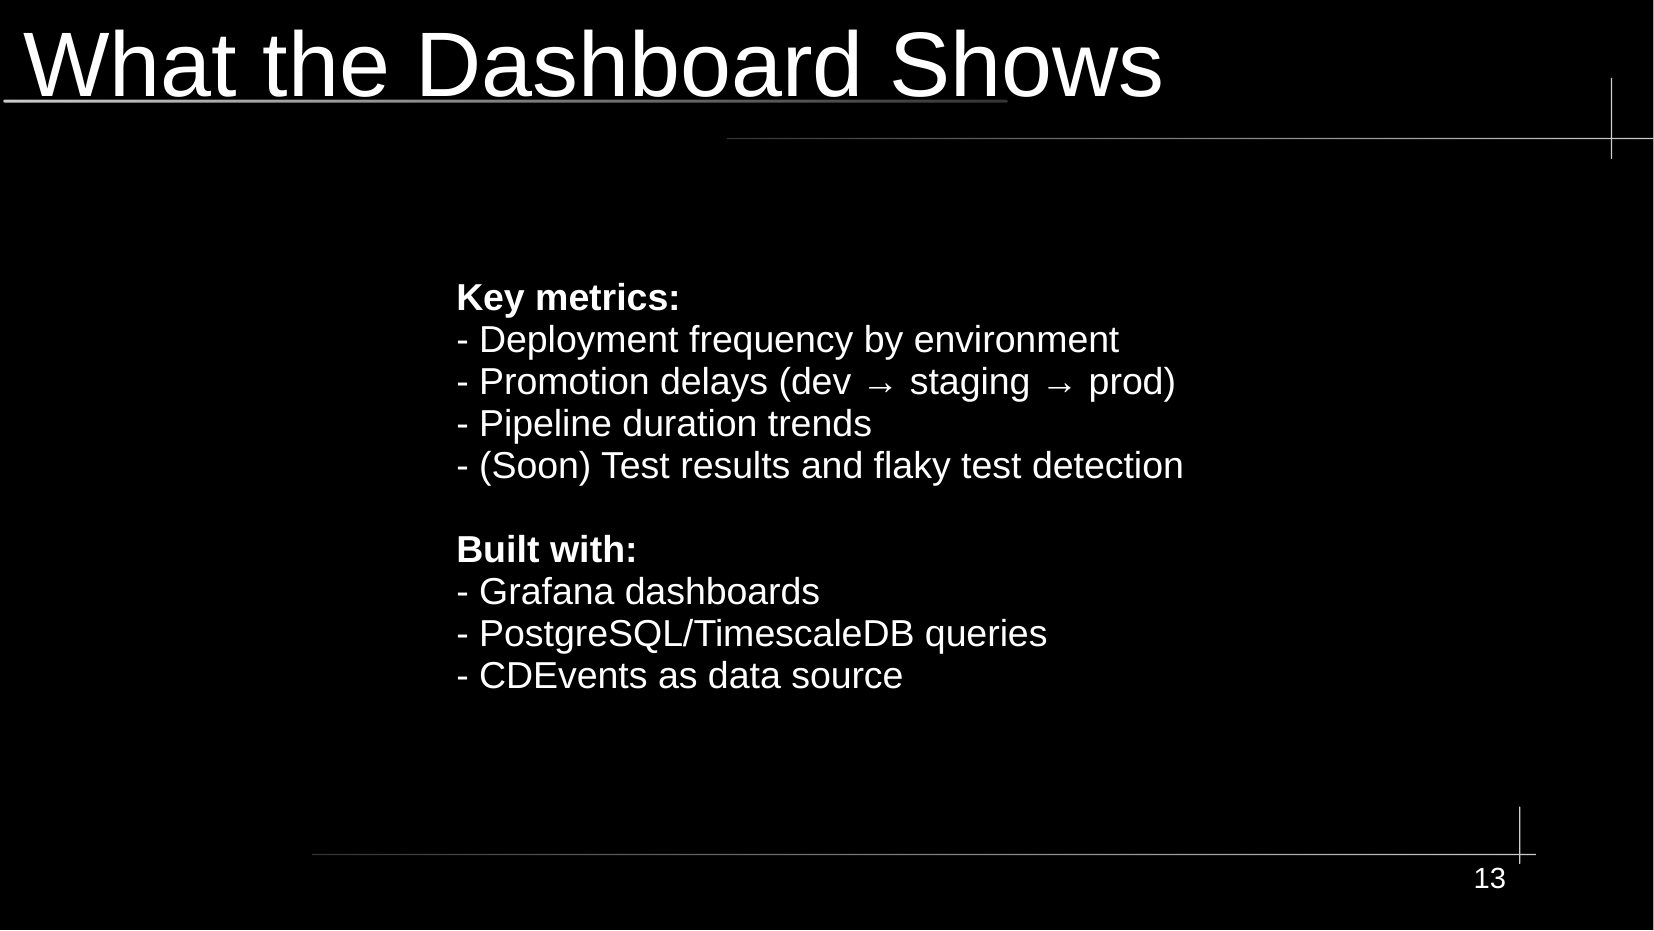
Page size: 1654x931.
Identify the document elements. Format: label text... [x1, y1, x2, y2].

title What the Dashboard Shows [23, 11, 1589, 119]
text_box Key metrics: - Deployment frequency by environment - Promotion delays (dev → staging → prod) - Pipeline duration trends - (Soon) Test results and flaky test detection Built with: - Grafana dashboards - PostgreSQL/TimescaleDB queries - CDEvents as data source [441, 268, 1201, 788]
